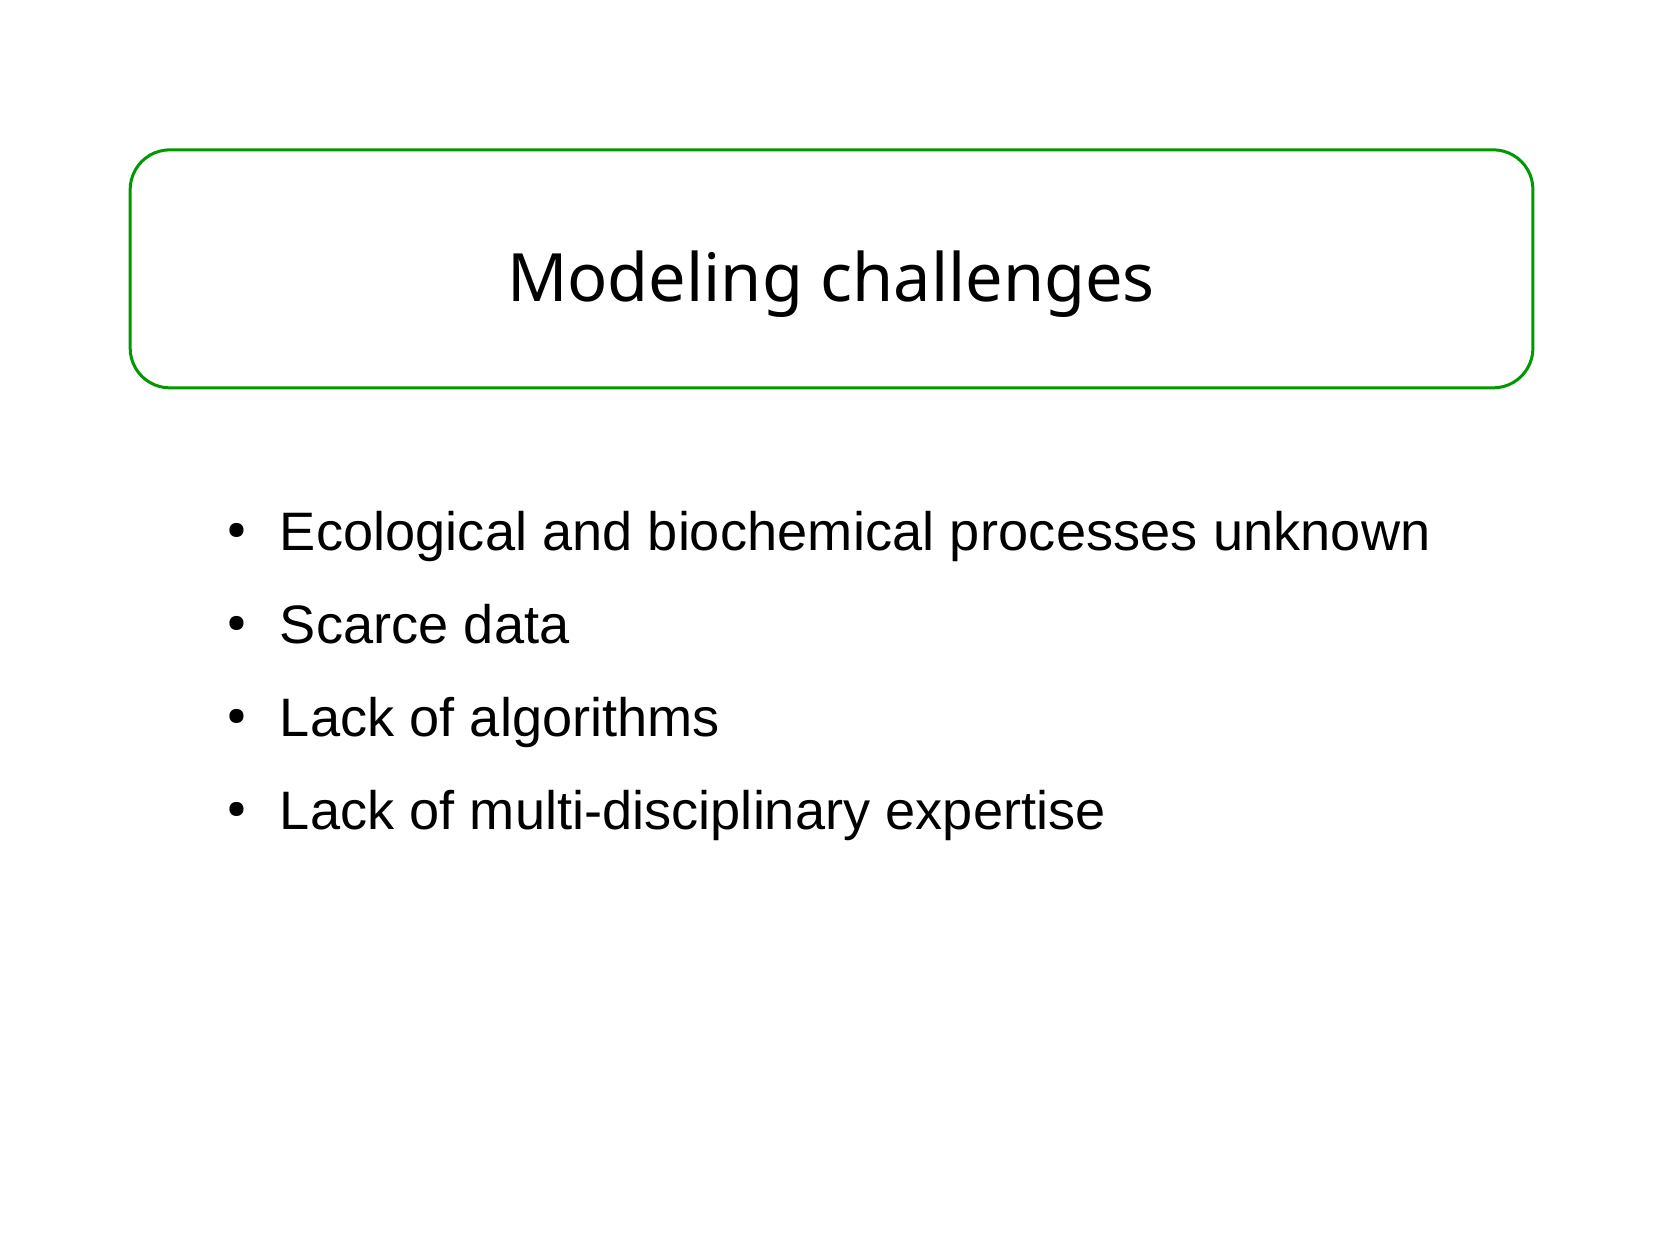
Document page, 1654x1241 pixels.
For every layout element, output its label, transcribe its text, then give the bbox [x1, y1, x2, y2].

text_box Modeling challenges [130, 149, 1533, 388]
list Ecological and biochemical processes unknown Scarce data Lack of algorithms Lack of multi-disciplinary expertise [209, 501, 1535, 1124]
